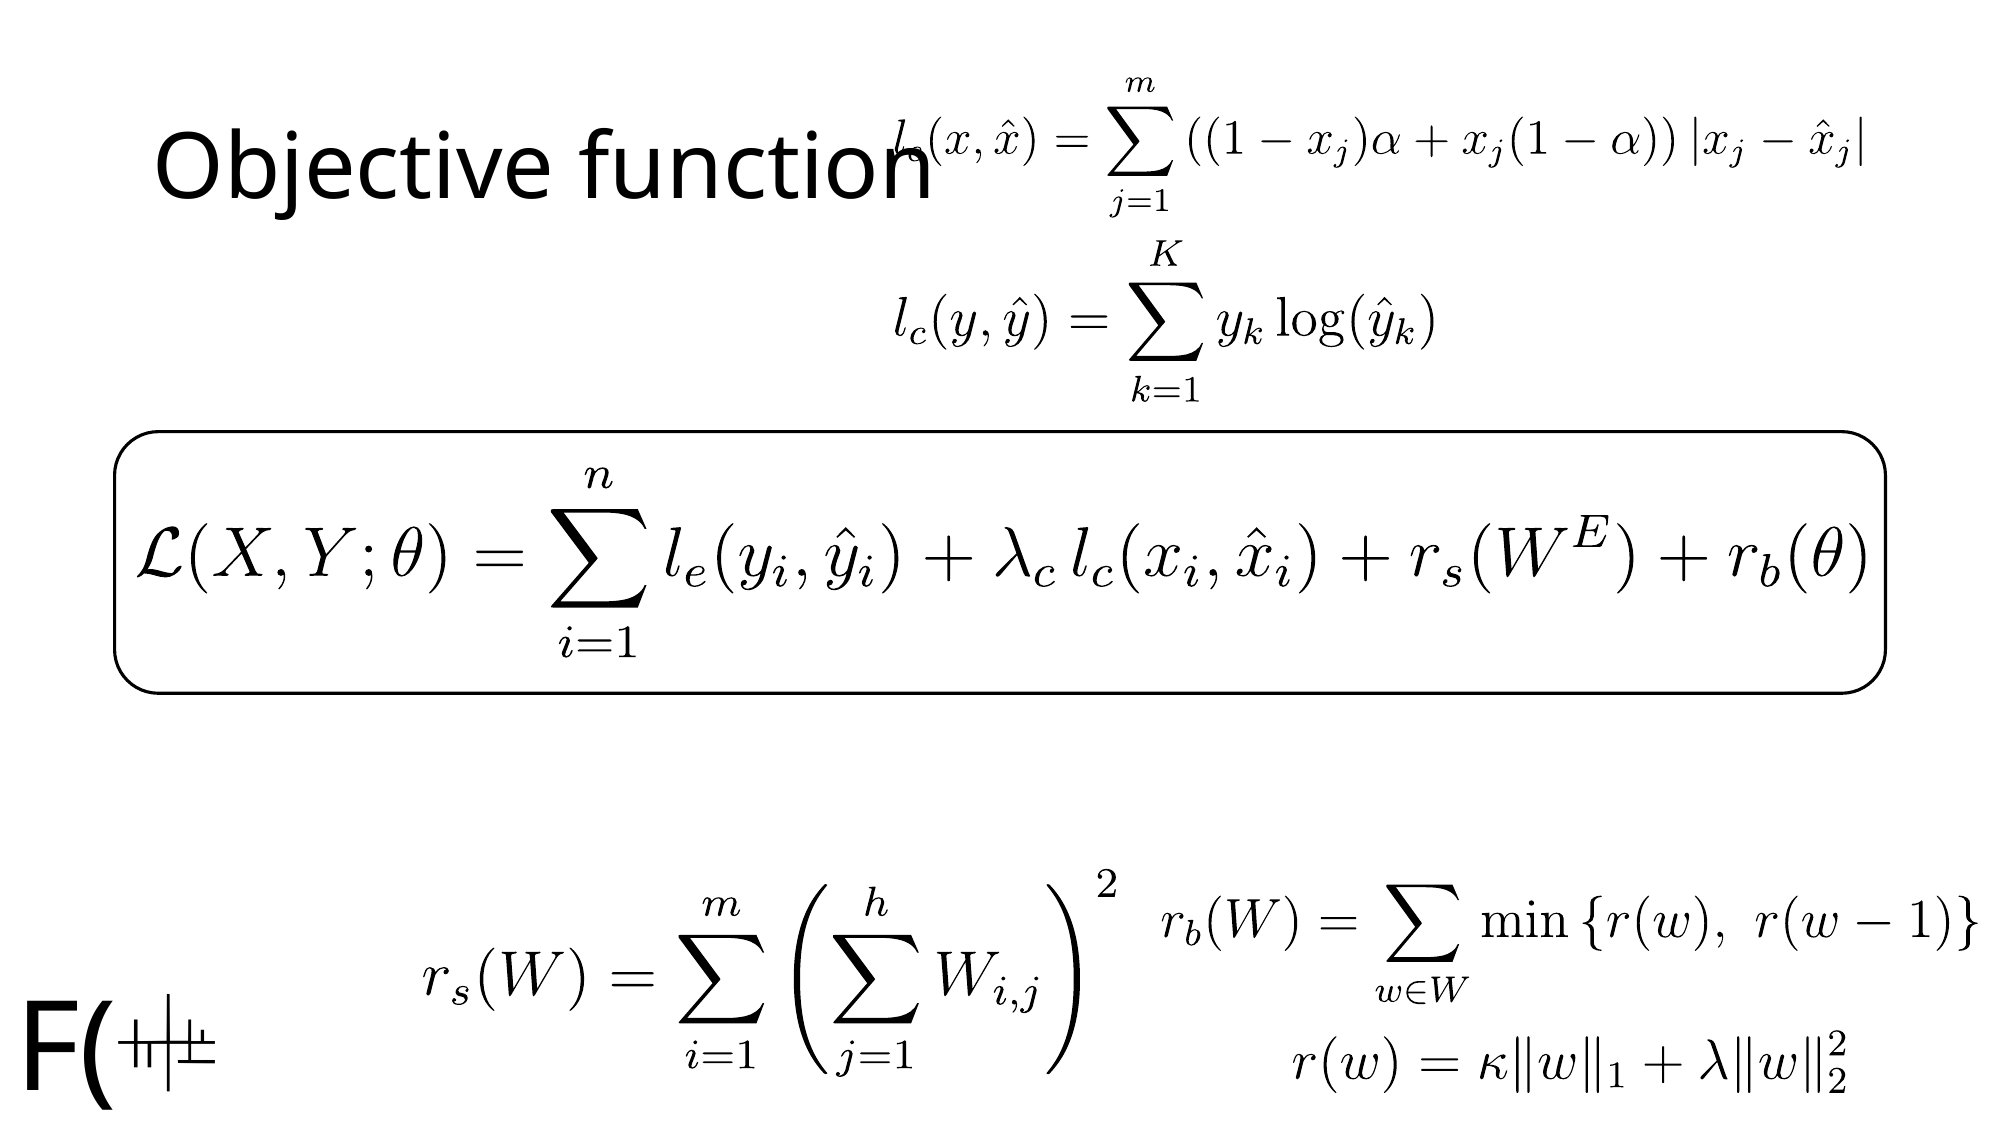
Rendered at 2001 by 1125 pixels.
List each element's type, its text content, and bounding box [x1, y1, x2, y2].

text_box F( ) [0, 958, 299, 1125]
picture [114, 992, 217, 1092]
title Objective function [137, 59, 1863, 278]
picture [1160, 884, 1978, 1005]
picture [1291, 1030, 1846, 1094]
picture [134, 467, 1866, 658]
picture [892, 240, 1434, 402]
picture [892, 77, 1862, 218]
text_box [114, 431, 1886, 694]
picture [421, 868, 1116, 1077]
